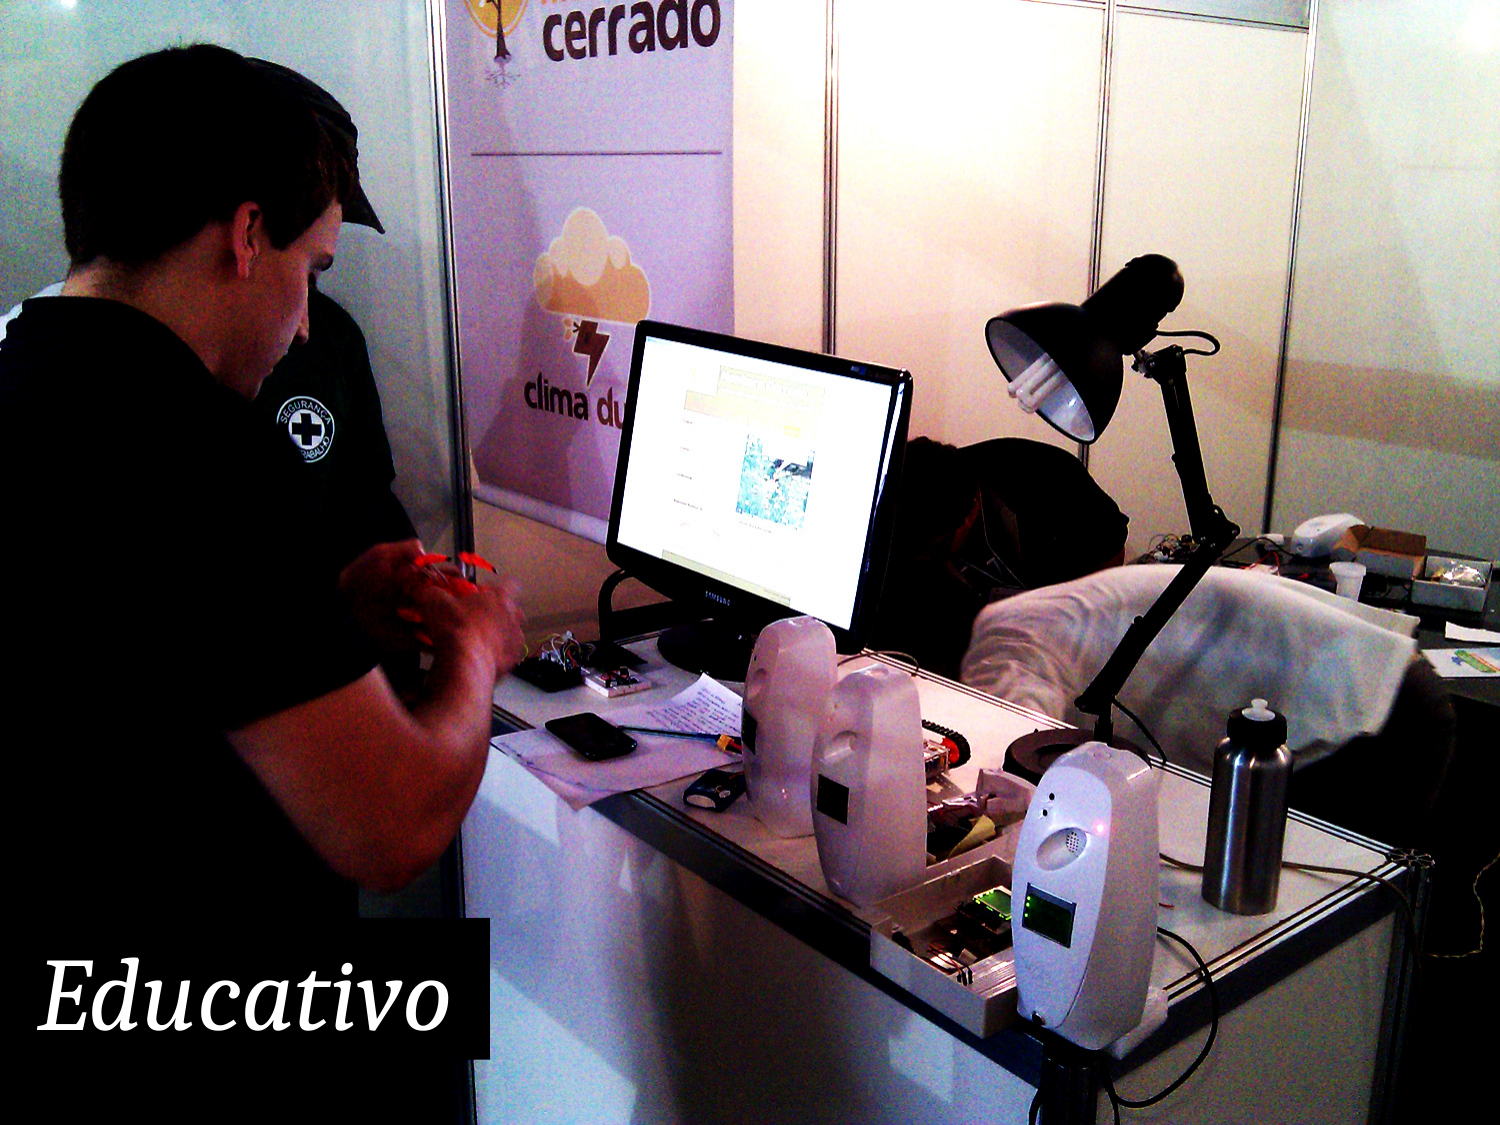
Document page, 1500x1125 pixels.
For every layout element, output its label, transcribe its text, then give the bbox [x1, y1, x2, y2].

picture [0, 0, 1500, 1125]
text_box Educativo [0, 917, 490, 1060]
